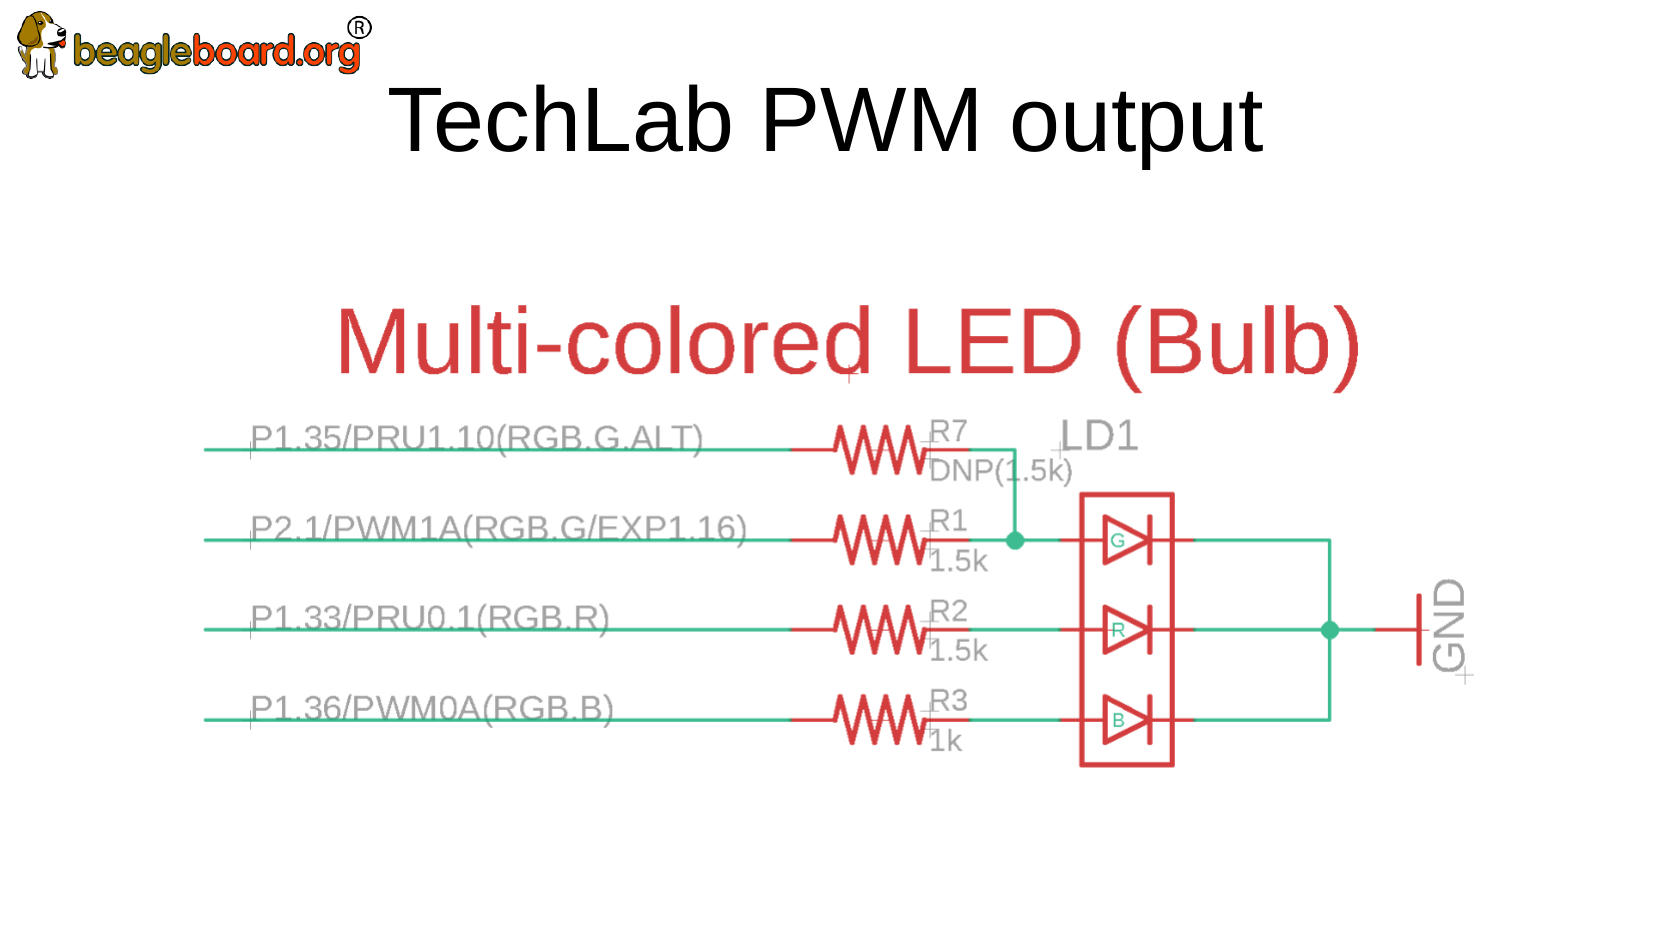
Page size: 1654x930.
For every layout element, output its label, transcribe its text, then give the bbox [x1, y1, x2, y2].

picture [189, 257, 1475, 832]
text_box TechLab PWM output [82, 36, 1571, 193]
picture [17, 11, 372, 79]
